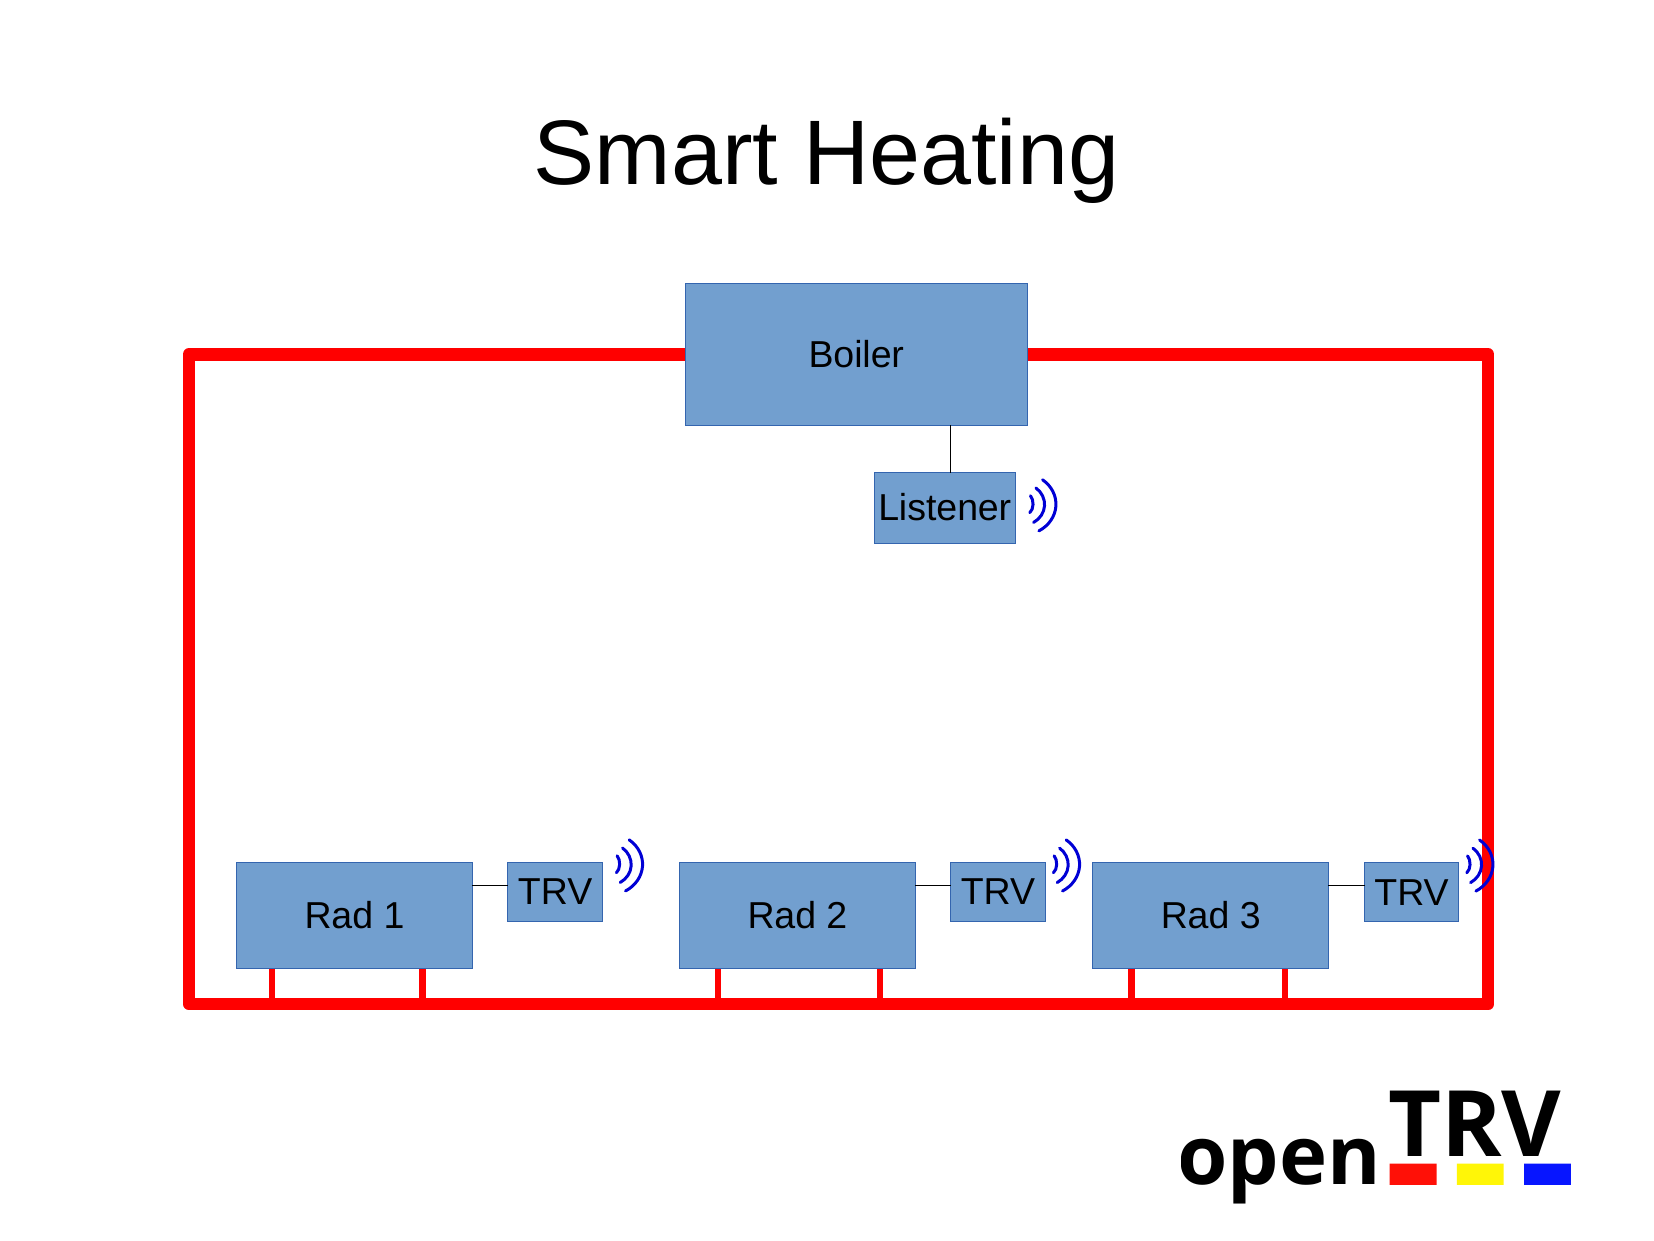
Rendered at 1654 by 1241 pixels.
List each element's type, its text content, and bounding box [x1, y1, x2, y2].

text_box Rad 2 [679, 862, 916, 969]
picture [962, 815, 1117, 917]
text_box TRV [1364, 862, 1459, 922]
text_box TRV [950, 862, 1046, 922]
title Smart Heating [82, 49, 1571, 257]
picture [1376, 815, 1530, 917]
text_box Listener [874, 472, 939, 544]
text_box Boiler [685, 283, 1028, 426]
text_box Rad 3 [1092, 862, 1329, 969]
picture [939, 454, 1093, 557]
text_box Rad 1 [236, 862, 473, 969]
picture [525, 814, 680, 917]
text_box TRV [507, 862, 603, 922]
